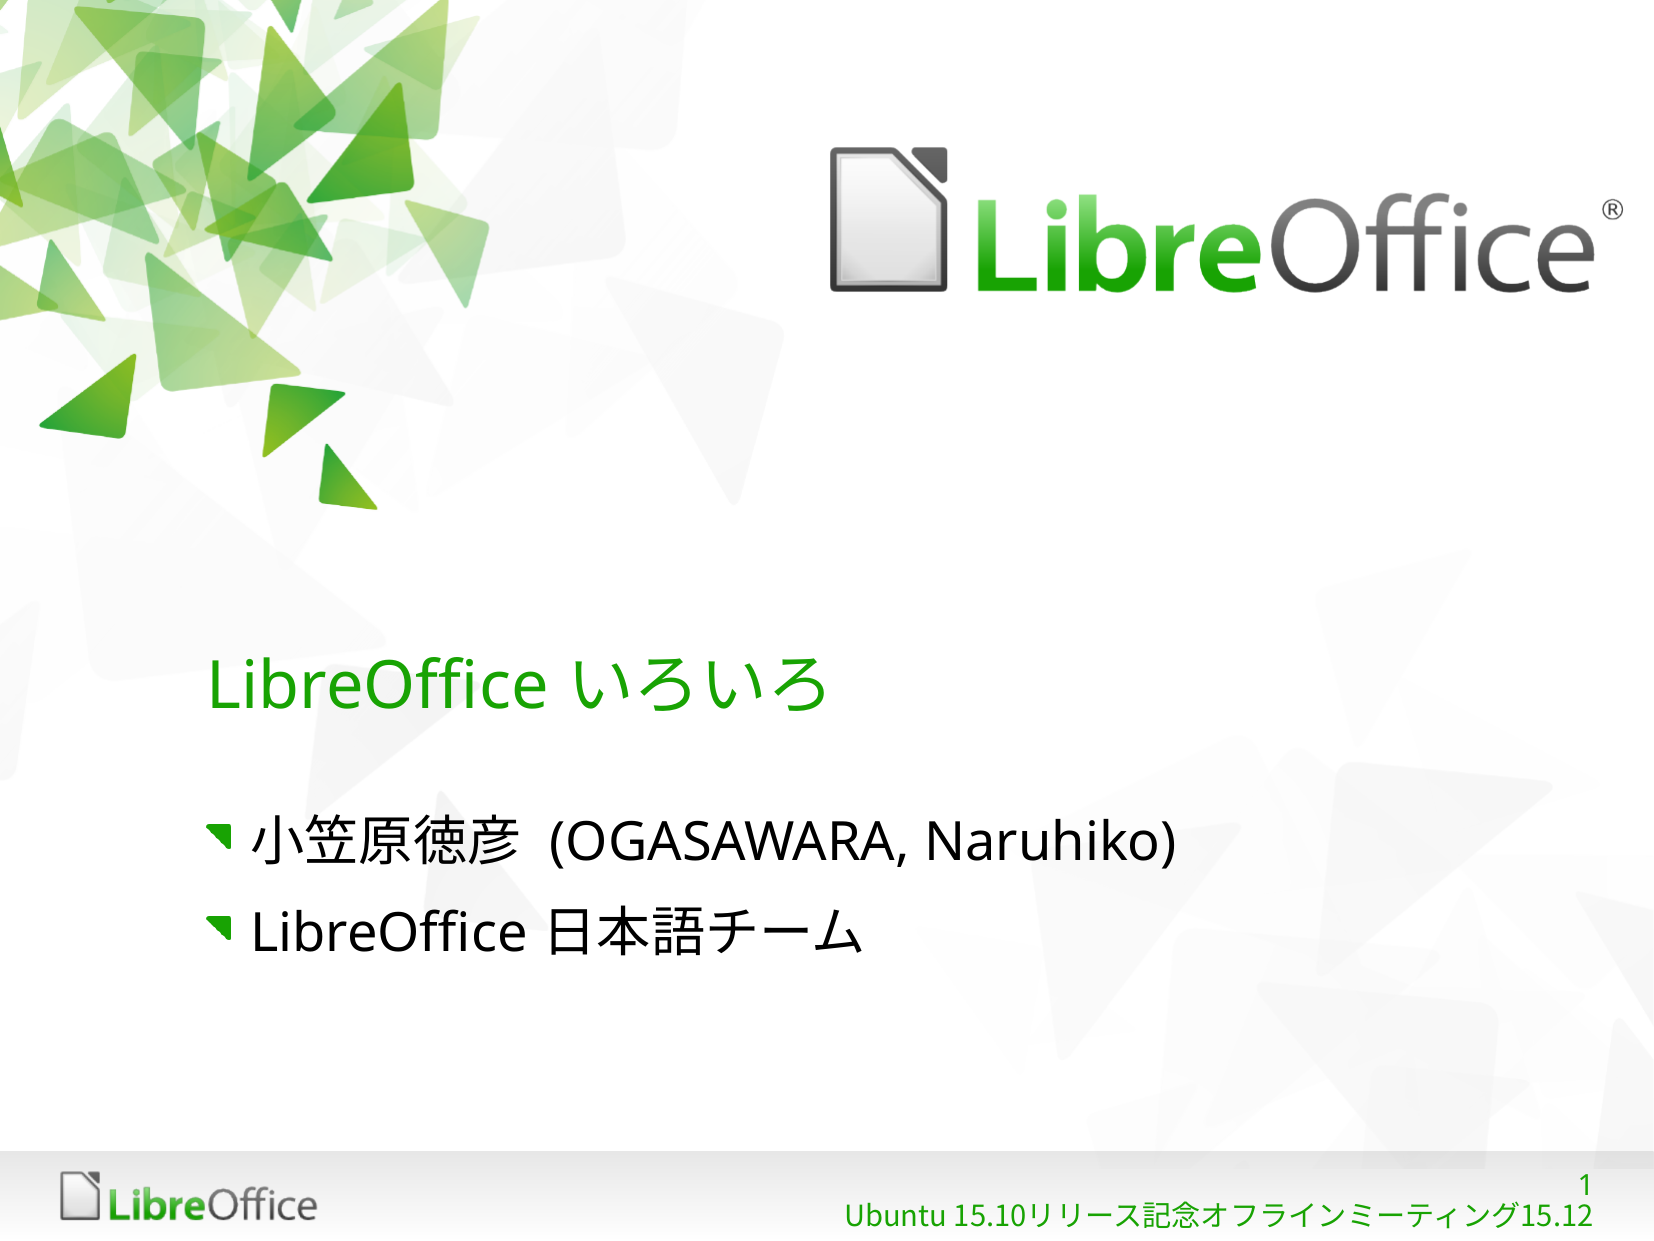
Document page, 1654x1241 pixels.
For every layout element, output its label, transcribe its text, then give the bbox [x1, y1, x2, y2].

picture [915, 548, 1654, 1169]
title LibreOfficeいろいろ [206, 590, 1477, 768]
picture [0, 0, 1654, 948]
list 小笠原徳彦 (OGASAWARA, Naruhiko) LibreOffice日本語チーム [206, 797, 1477, 1241]
picture [41, 1152, 206, 1240]
